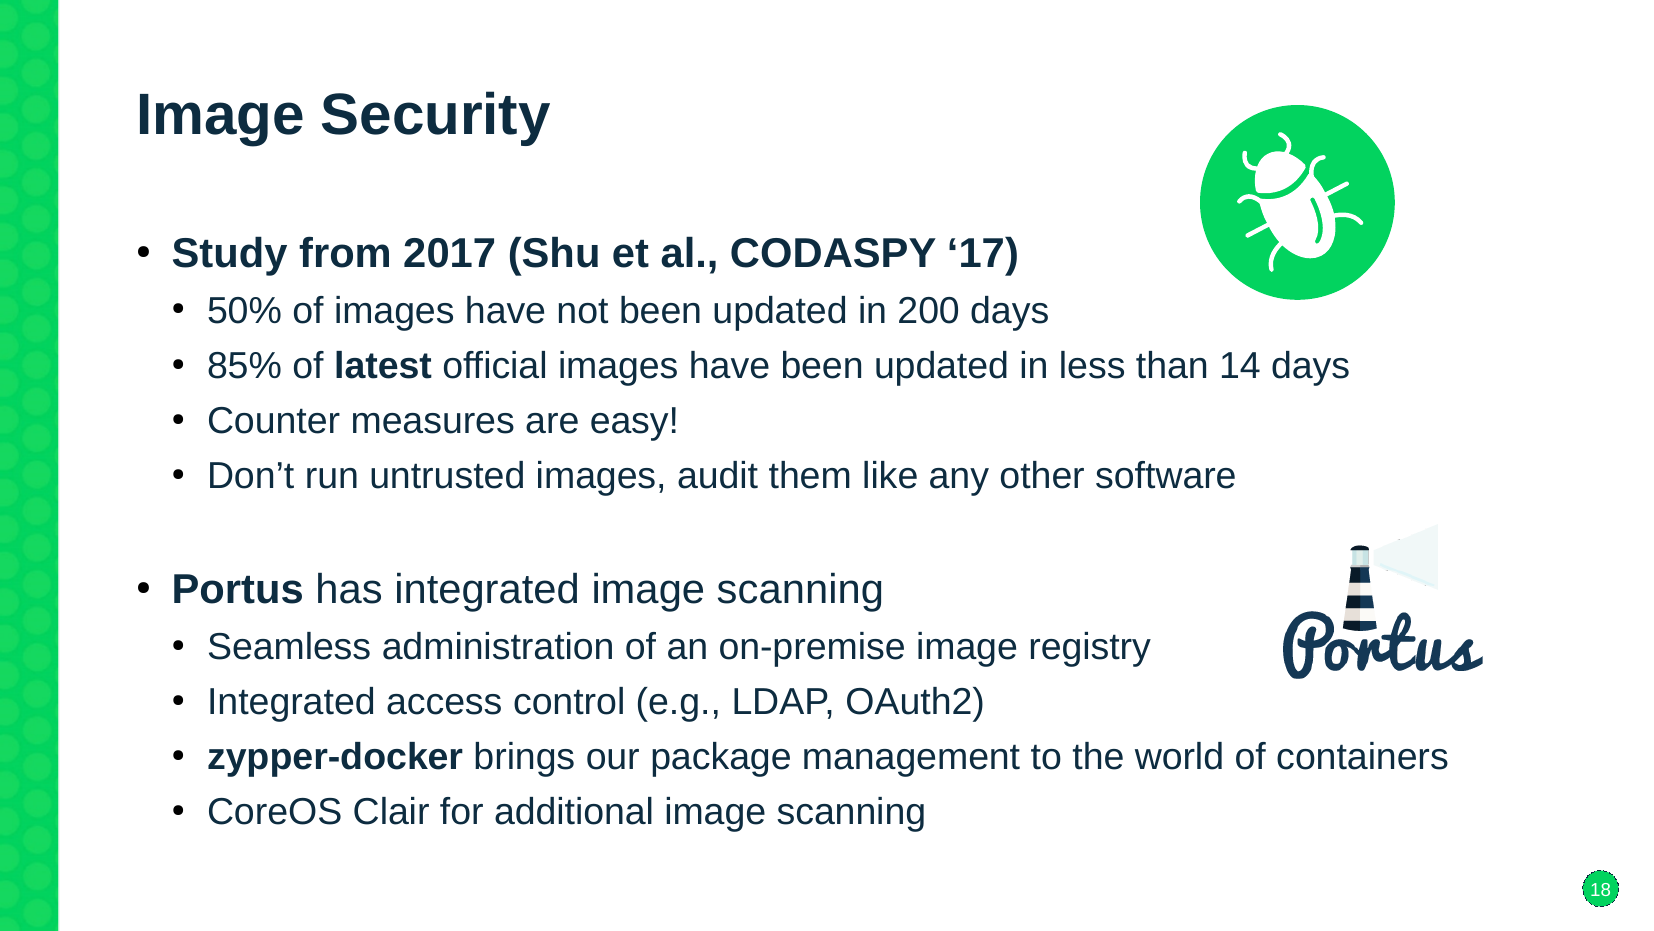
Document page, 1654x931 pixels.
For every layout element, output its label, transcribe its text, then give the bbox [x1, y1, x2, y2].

title Image Security [121, 37, 1531, 193]
list Study from 2017 (Shu et al., CODASPY ‘17) 50% of images have not been updated in 200 days 85% of latest official images have been updated in less than 14 days Counter measures are easy! Don’t run untrusted images, audit them like any other software Portus has integrated image scanning Seamless administration of an on-premise image registry Integrated access control (e.g., LDAP, OAuth2) zypper-docker brings our package management to the world of containers CoreOS Clair for additional image scanning [121, 217, 1531, 825]
picture [1283, 524, 1483, 679]
picture [0, 0, 76, 931]
text_box [1200, 105, 1395, 300]
